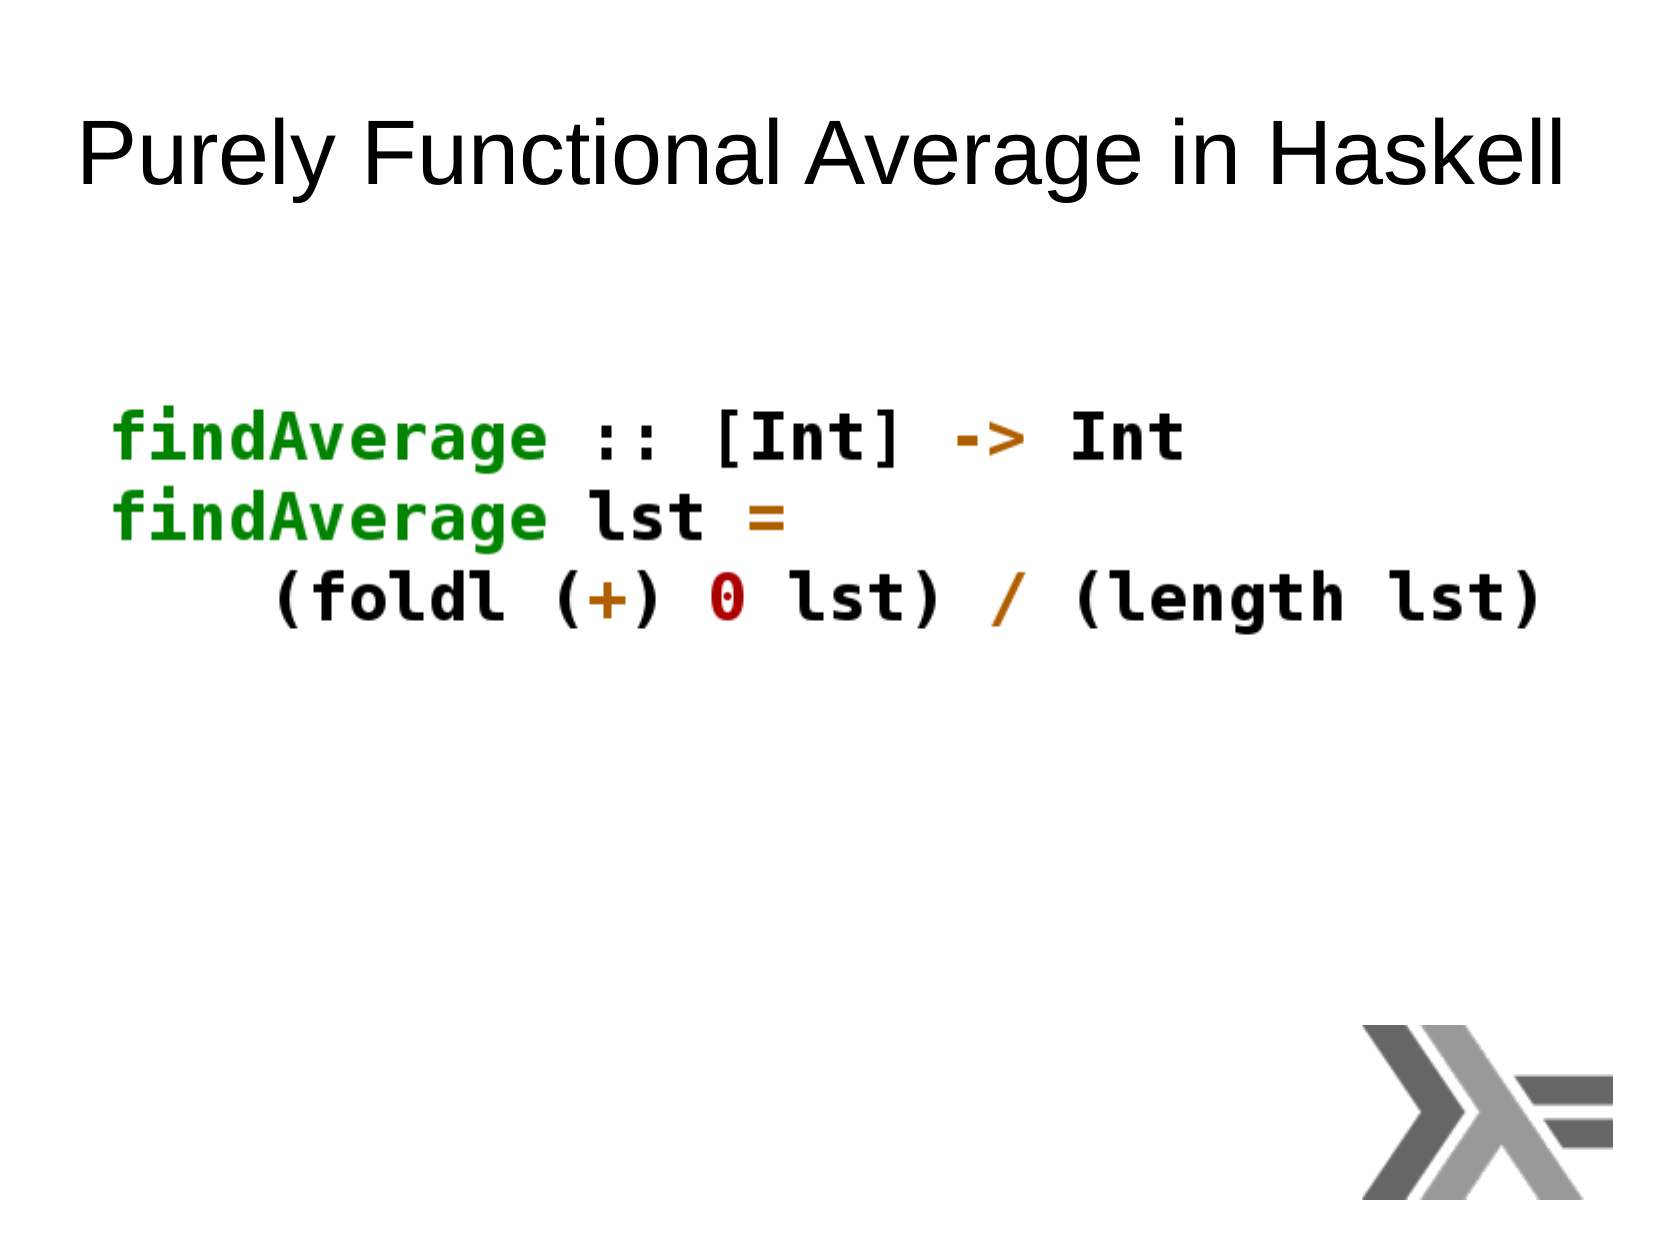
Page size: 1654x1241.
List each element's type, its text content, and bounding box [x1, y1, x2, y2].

picture [1362, 1025, 1613, 1201]
title Purely Functional Average in Haskell [75, 56, 1571, 250]
picture [108, 402, 1554, 649]
